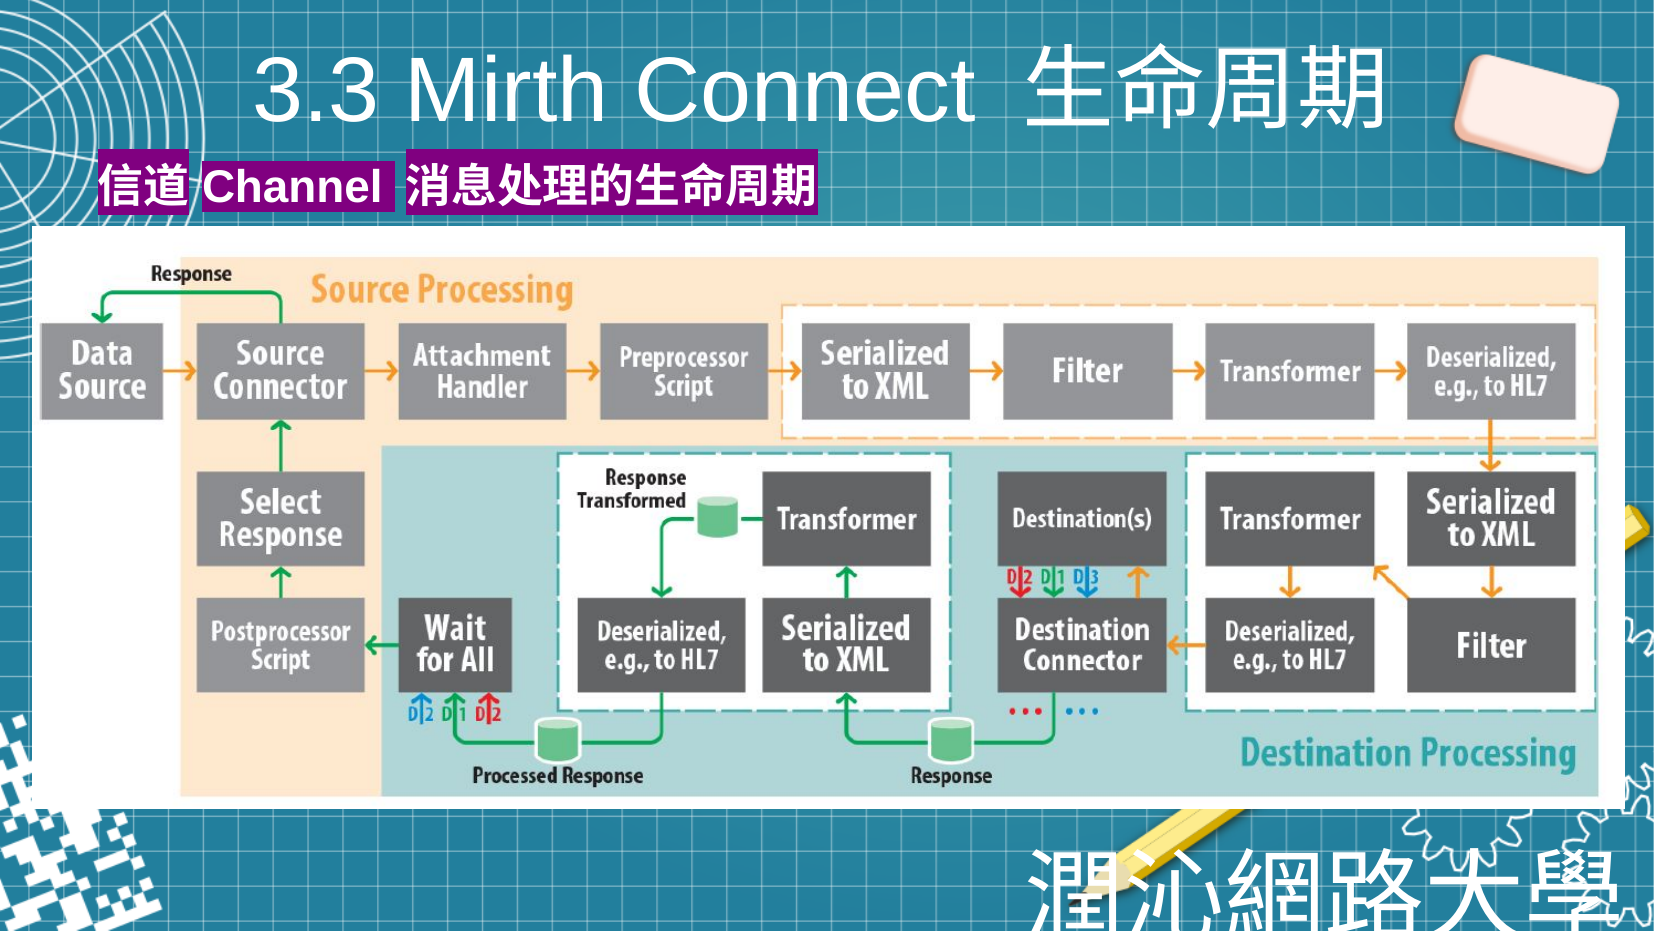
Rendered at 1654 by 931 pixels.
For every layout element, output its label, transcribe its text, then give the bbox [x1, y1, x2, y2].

picture [1348, 925, 1374, 931]
picture [1318, 925, 1333, 931]
picture [1235, 925, 1244, 931]
text_box 潤沁網路大學 [1009, 809, 1640, 925]
picture [1449, 925, 1500, 931]
picture [1040, 925, 1054, 931]
picture [1507, 925, 1571, 931]
picture [1179, 925, 1203, 931]
picture [1140, 925, 1171, 931]
picture [1272, 925, 1311, 931]
picture [1413, 925, 1442, 931]
picture [1381, 925, 1406, 929]
picture [1209, 925, 1230, 931]
picture [1060, 925, 1109, 931]
picture [0, 0, 1654, 931]
picture [1250, 925, 1266, 931]
picture [1116, 925, 1134, 931]
title 3.3 Mirth Connect 生命周期 [76, 29, 1565, 133]
text_box 信道Channel 消息处理的生命周期 [82, 141, 1595, 213]
